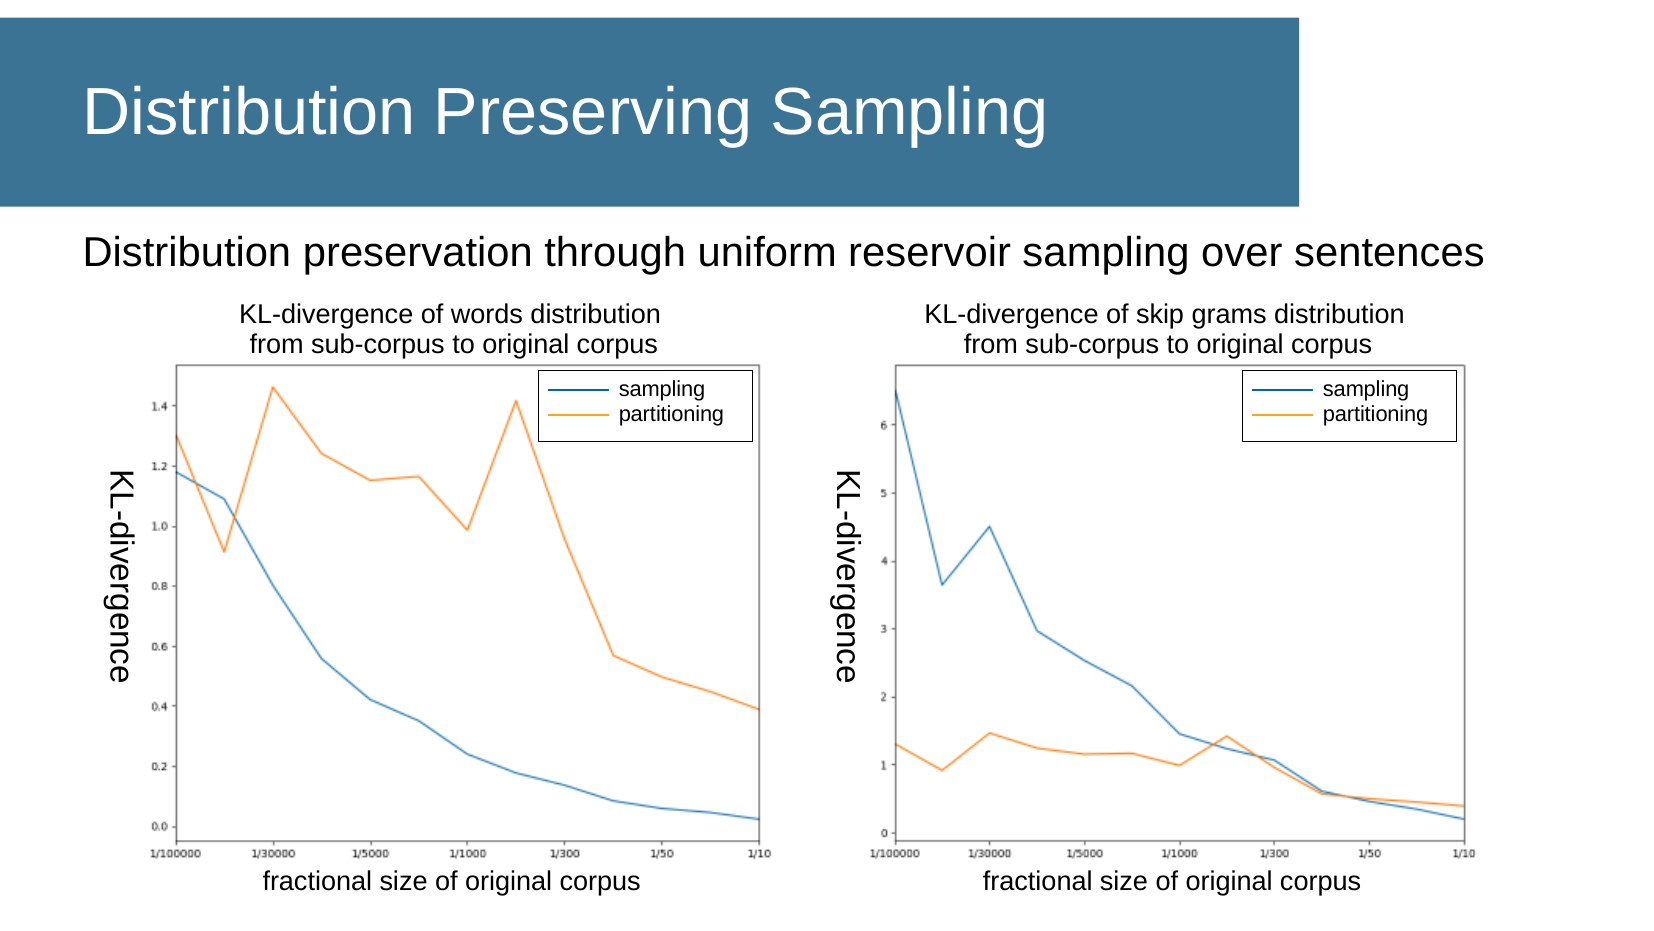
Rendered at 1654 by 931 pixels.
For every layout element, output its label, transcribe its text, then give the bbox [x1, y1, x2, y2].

text_box fractional size of original corpus [247, 859, 689, 909]
text_box KL-divergence of words distribution from sub-corpus to original corpus [224, 291, 712, 372]
text_box sampling partitioning [604, 371, 752, 441]
text_box KL-divergence of skip grams distribution from sub-corpus to original corpus [909, 291, 1461, 372]
text_box sampling partitioning [1308, 372, 1456, 441]
text_box KL-divergence [91, 454, 148, 726]
text_box [89, 319, 1518, 908]
text_box [1243, 372, 1308, 441]
text_box sampling partitioning [712, 369, 758, 442]
list Distribution preservation through uniform reservoir sampling over sentences [82, 224, 1630, 764]
text_box fractional size of original corpus [968, 859, 1409, 909]
title Distribution Preserving Sampling [82, 35, 1234, 189]
text_box KL-divergence [817, 454, 875, 726]
